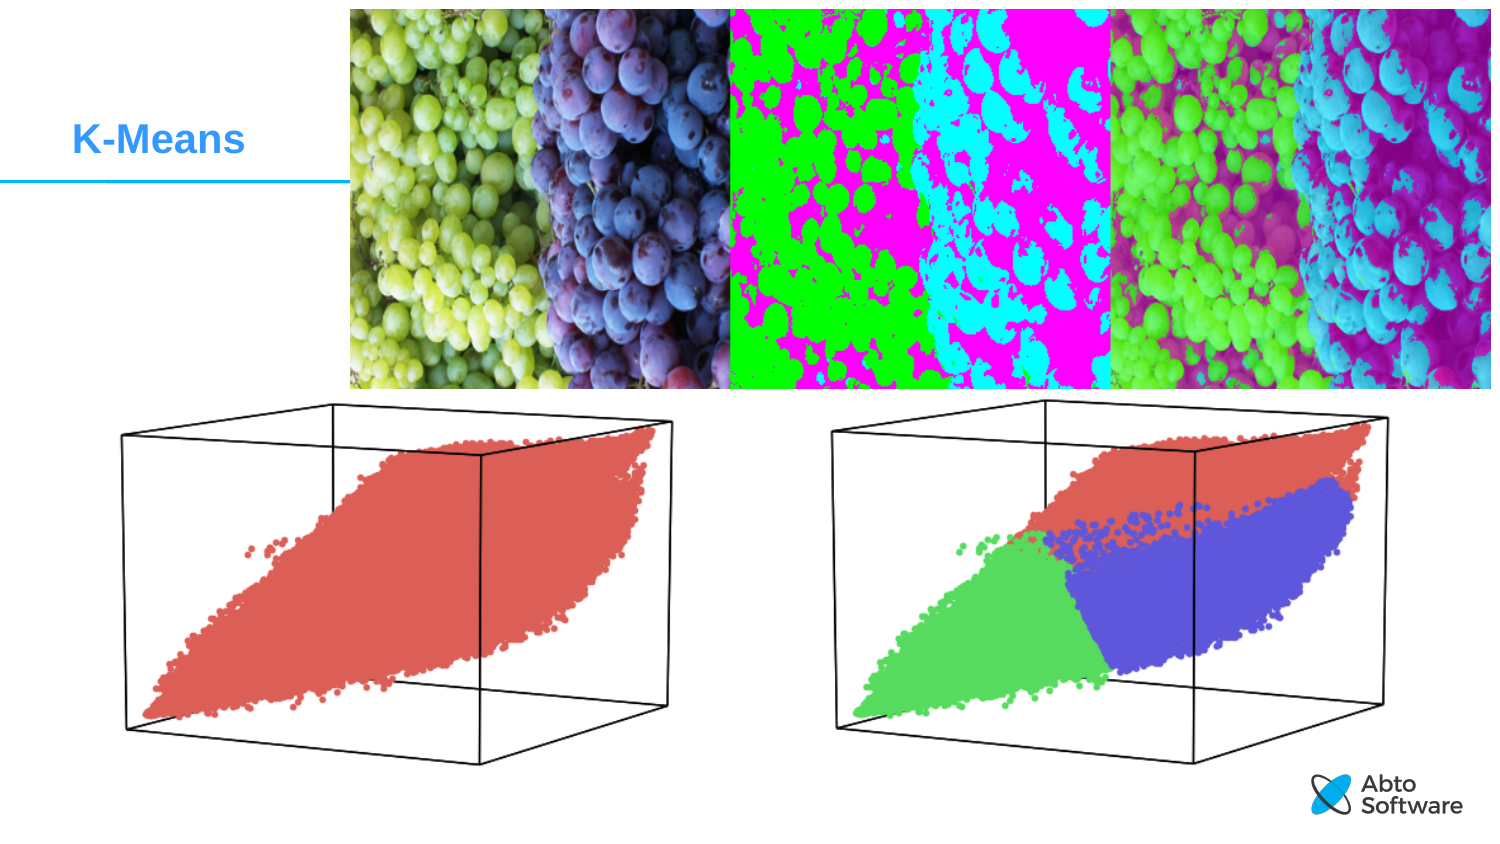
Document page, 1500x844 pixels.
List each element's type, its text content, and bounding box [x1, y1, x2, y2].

picture [1299, 771, 1474, 817]
picture [350, 9, 1491, 390]
picture [0, 391, 1500, 767]
title K-Means [71, 68, 1311, 210]
